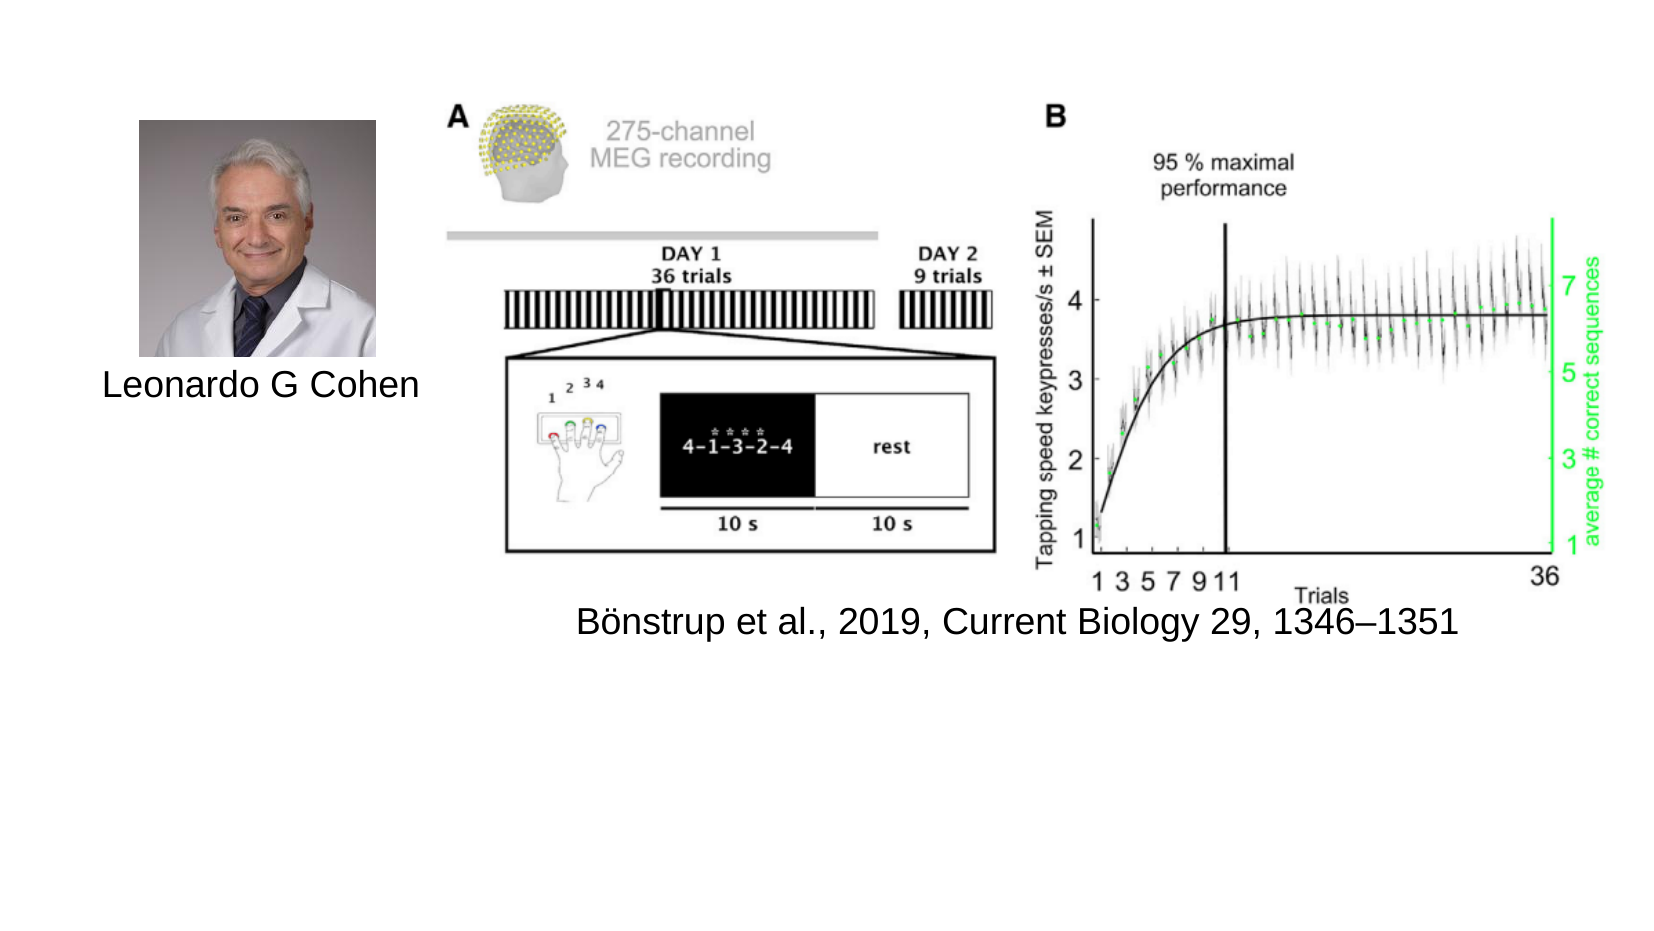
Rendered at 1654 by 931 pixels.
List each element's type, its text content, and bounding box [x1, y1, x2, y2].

text_box Bönstrup et al., 2019, Current Biology 29, 1346–1351 [561, 592, 1506, 650]
picture [139, 120, 376, 356]
picture [424, 88, 1625, 614]
text_box Leonardo G Cohen [87, 356, 424, 414]
